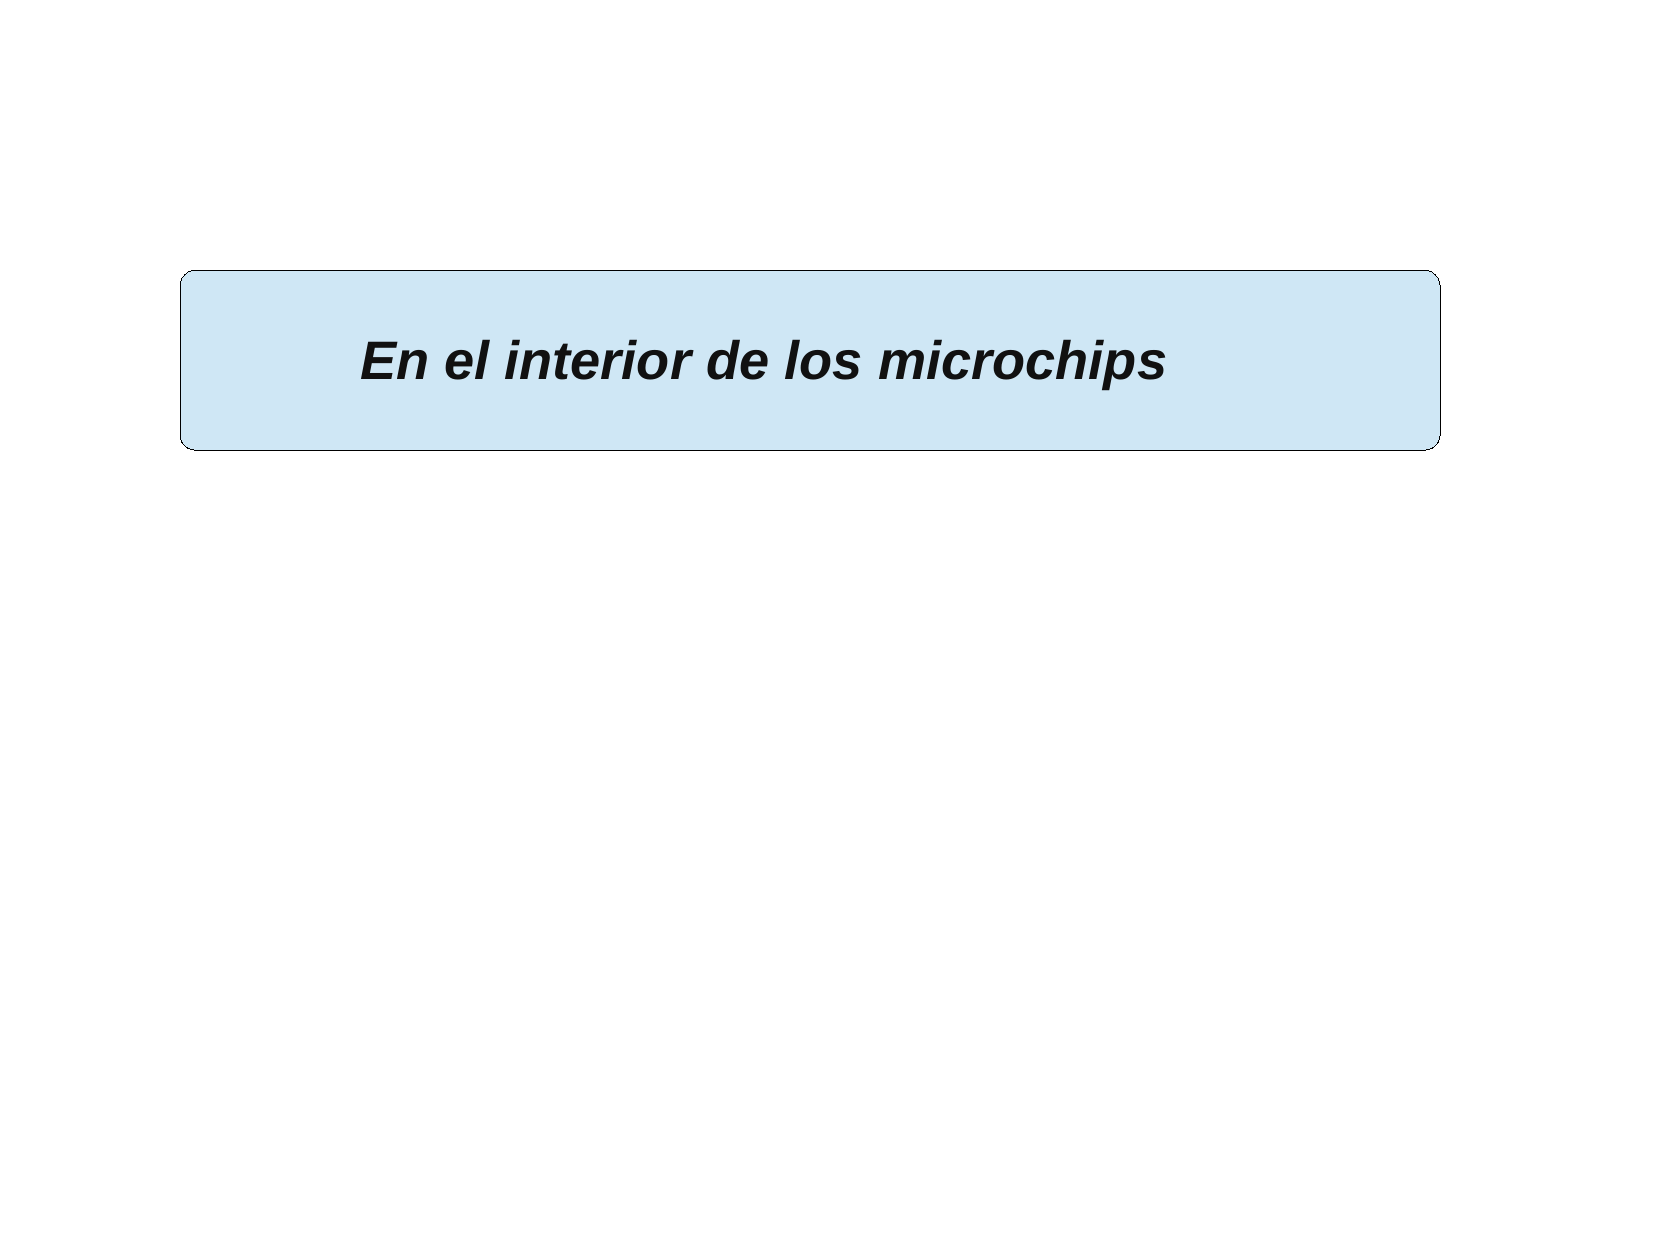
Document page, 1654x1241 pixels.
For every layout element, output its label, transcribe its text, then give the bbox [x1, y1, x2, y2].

text_box [180, 270, 1441, 451]
text_box En el interior de los microchips [360, 300, 1171, 422]
